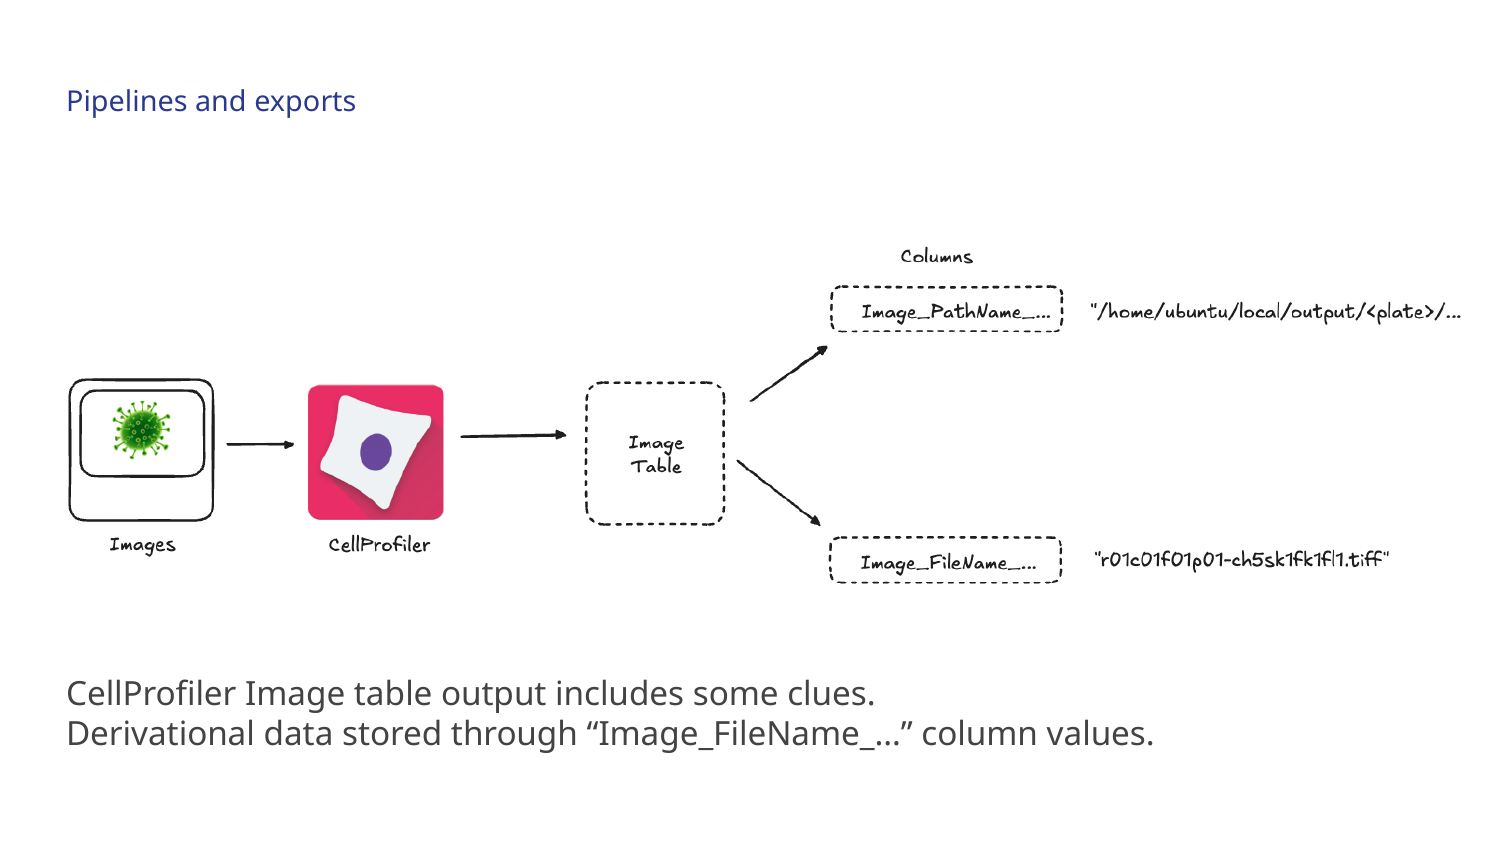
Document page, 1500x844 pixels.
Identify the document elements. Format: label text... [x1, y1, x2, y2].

title Pipelines and exports [51, 67, 1449, 167]
picture [47, 234, 1498, 610]
text_box CellProfiler Image table output includes some clues. Derivational data stored through “Image_FileName_…” column values. [51, 657, 1494, 793]
